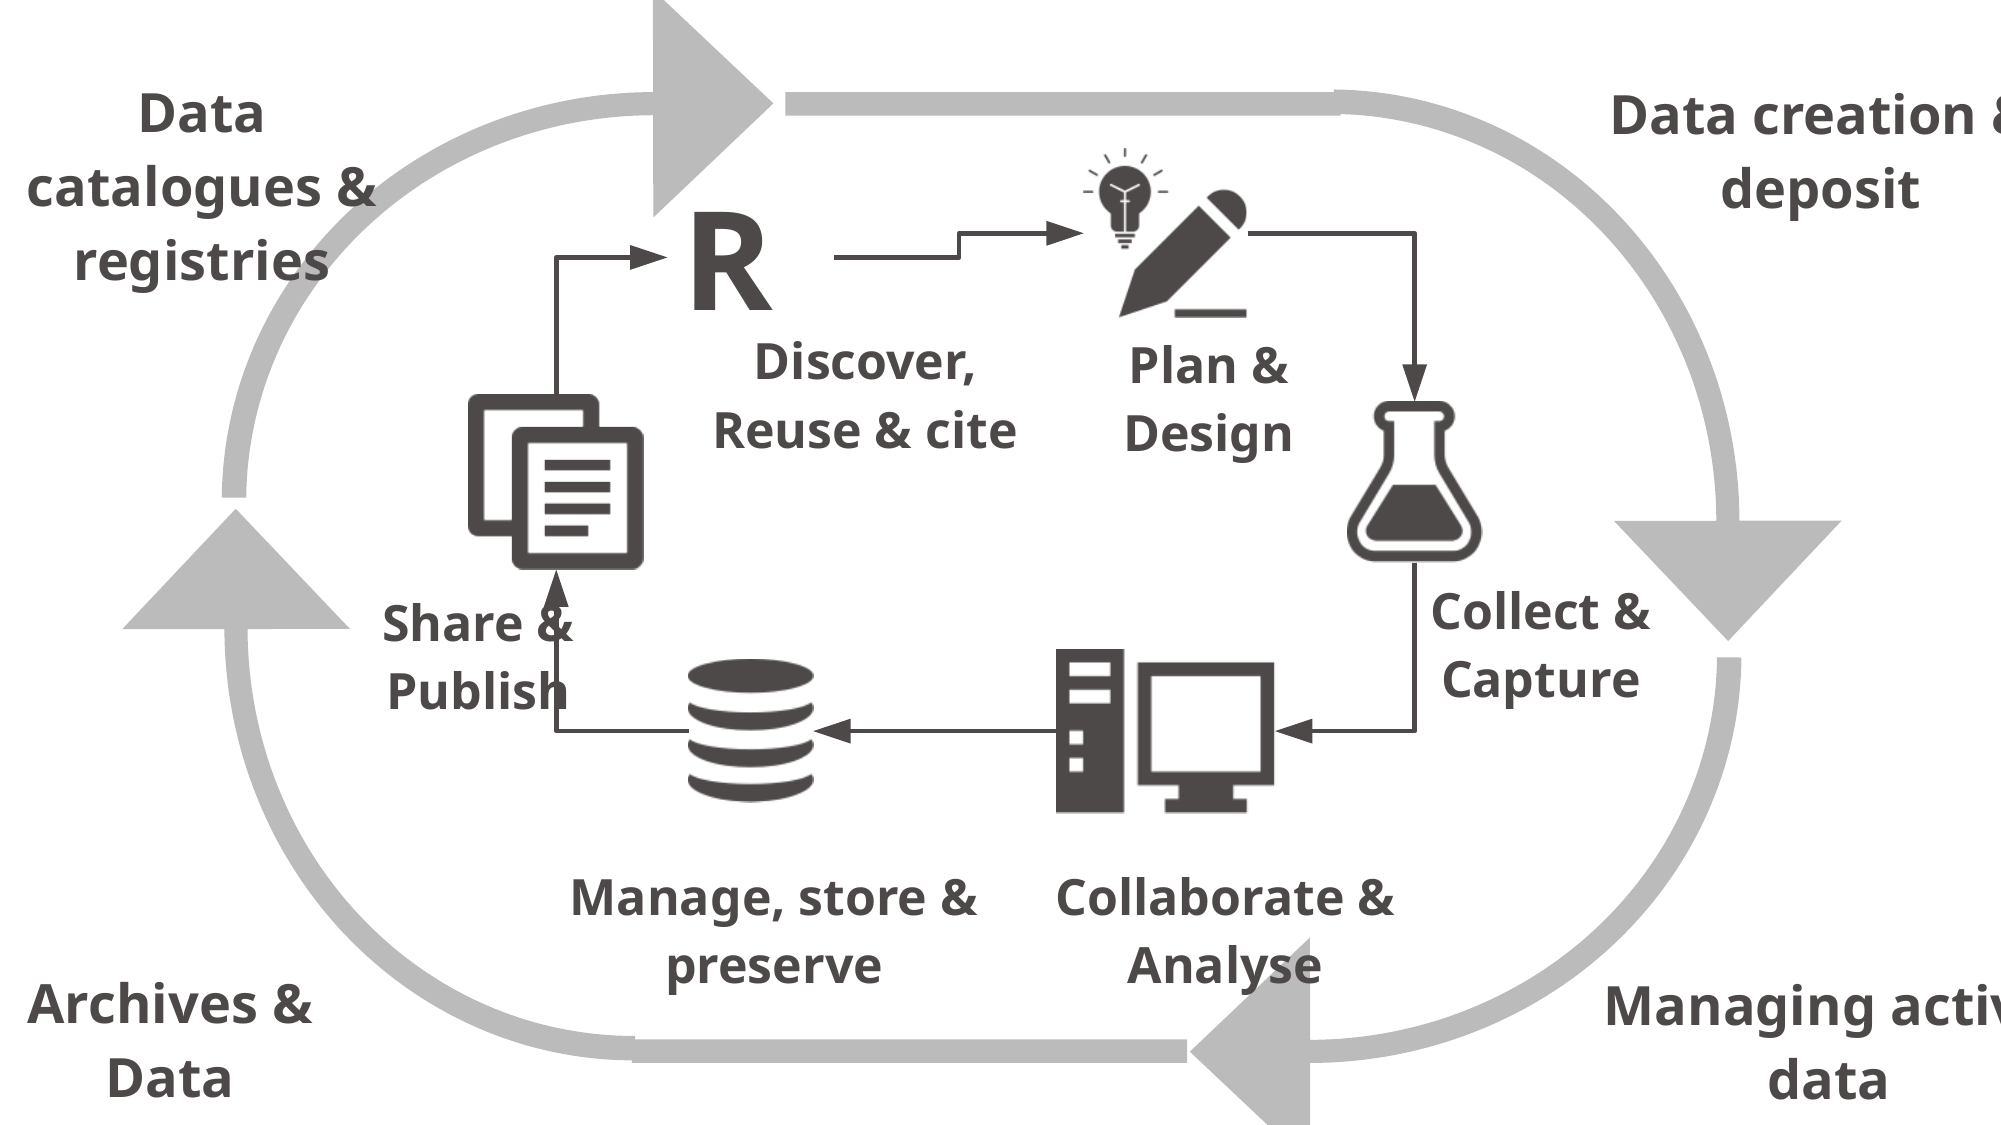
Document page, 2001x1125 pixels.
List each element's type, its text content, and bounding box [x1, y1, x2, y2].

text_box Share & Publish [559, 607, 568, 696]
picture [1056, 649, 1276, 814]
picture [468, 394, 644, 570]
text_box [221, 259, 320, 498]
text_box [122, 508, 407, 958]
picture [1347, 401, 1483, 563]
text_box R [667, 156, 835, 311]
text_box [1189, 657, 1742, 1125]
text_box Plan & Design [1108, 322, 1288, 438]
text_box Data catalogues & registries [11, 66, 444, 194]
text_box Manage, store & preserve [555, 854, 941, 970]
text_box [1303, 971, 1310, 978]
text_box Archives & Data repositories [0, 958, 426, 1086]
text_box [785, 89, 1842, 642]
picture [688, 659, 814, 803]
text_box Data creation & deposit [1594, 68, 1991, 193]
text_box Discover, Reuse & cite [697, 318, 993, 434]
text_box Collect & Capture [1417, 568, 1639, 684]
text_box Share & Publish [367, 580, 554, 696]
text_box Collaborate & Analyse [1040, 854, 1546, 970]
text_box [426, 972, 1188, 1063]
text_box [444, 0, 774, 218]
text_box [311, 194, 408, 270]
picture [1083, 148, 1248, 318]
text_box Managing active data [1588, 960, 2001, 1084]
